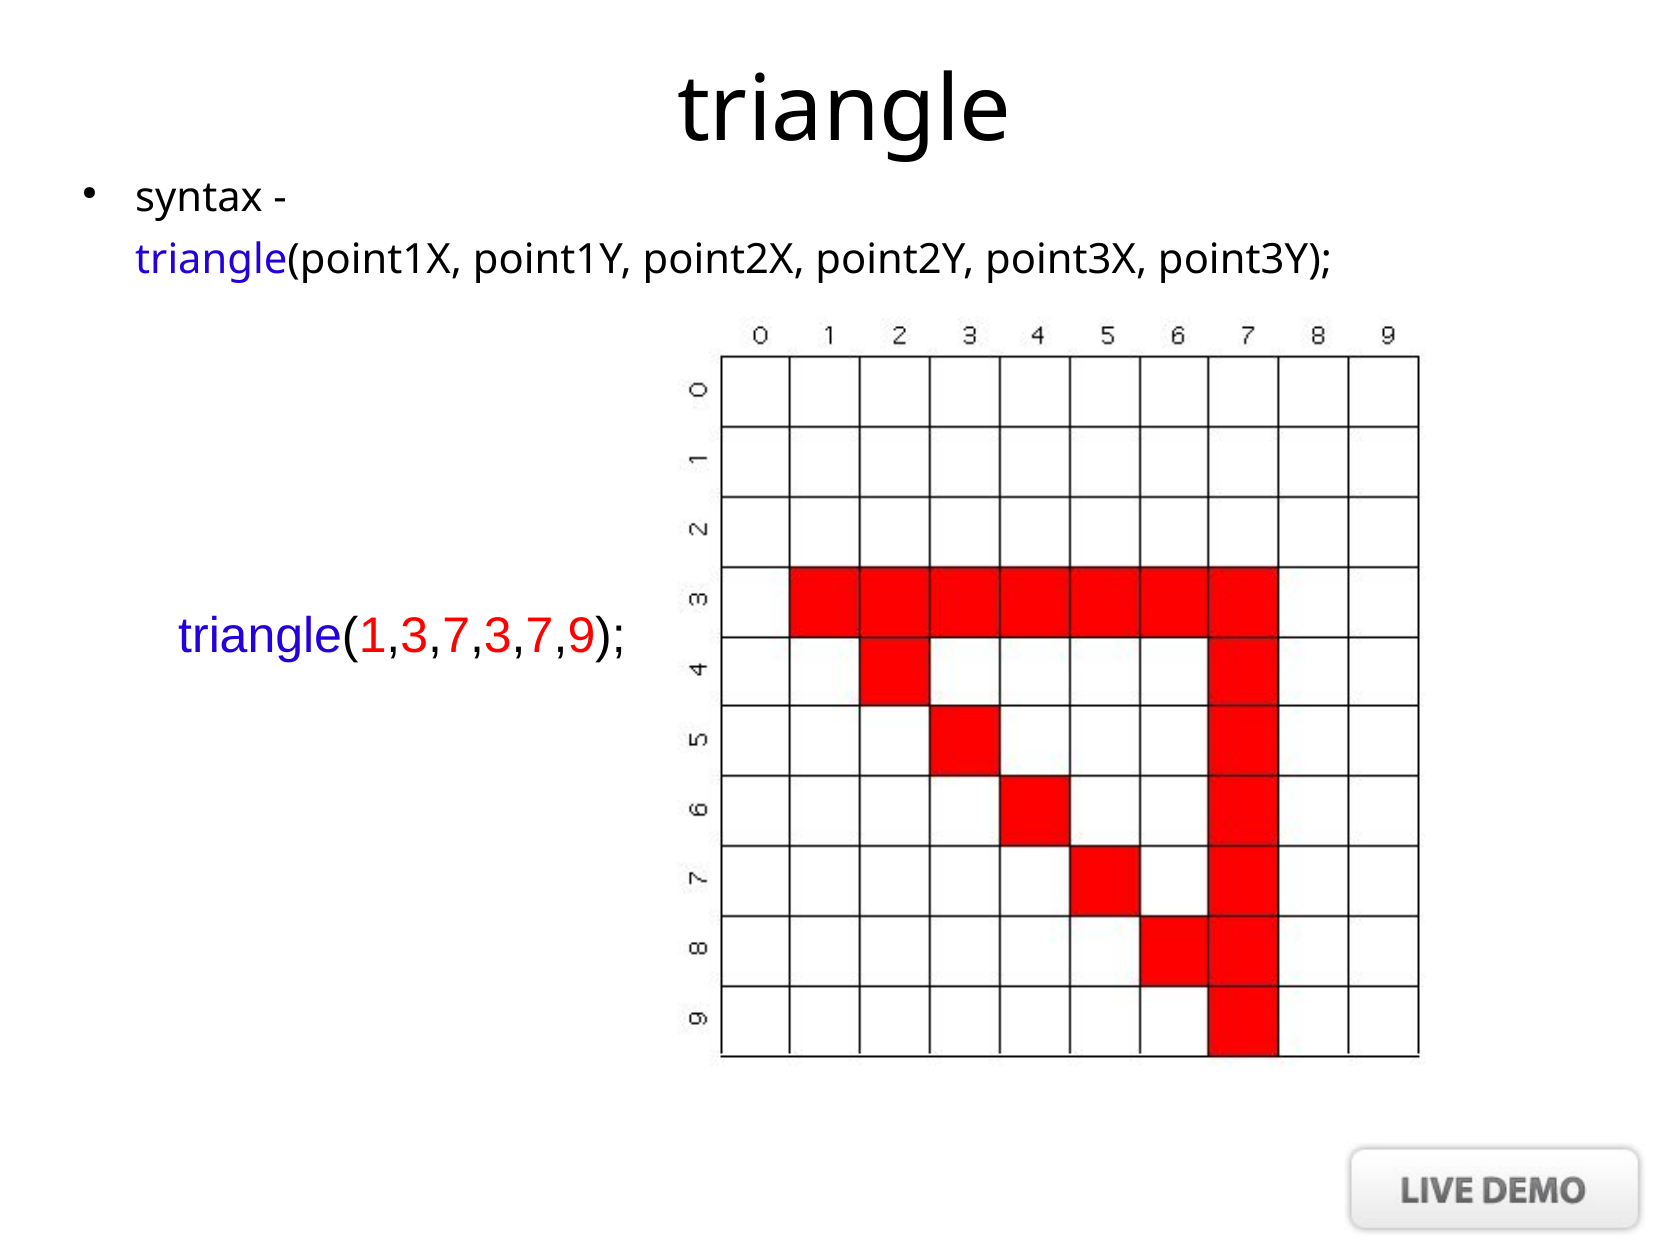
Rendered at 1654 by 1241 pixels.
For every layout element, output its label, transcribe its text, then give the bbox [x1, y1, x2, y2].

text_box triangle(1,3,7,3,7,9); [163, 594, 641, 671]
picture [647, 286, 1455, 1093]
title triangle [124, 0, 1530, 161]
picture [1344, 1142, 1646, 1236]
list syntax - triangle(point1X, point1Y, point2X, point2Y, point3X, point3Y); [49, 161, 1604, 907]
